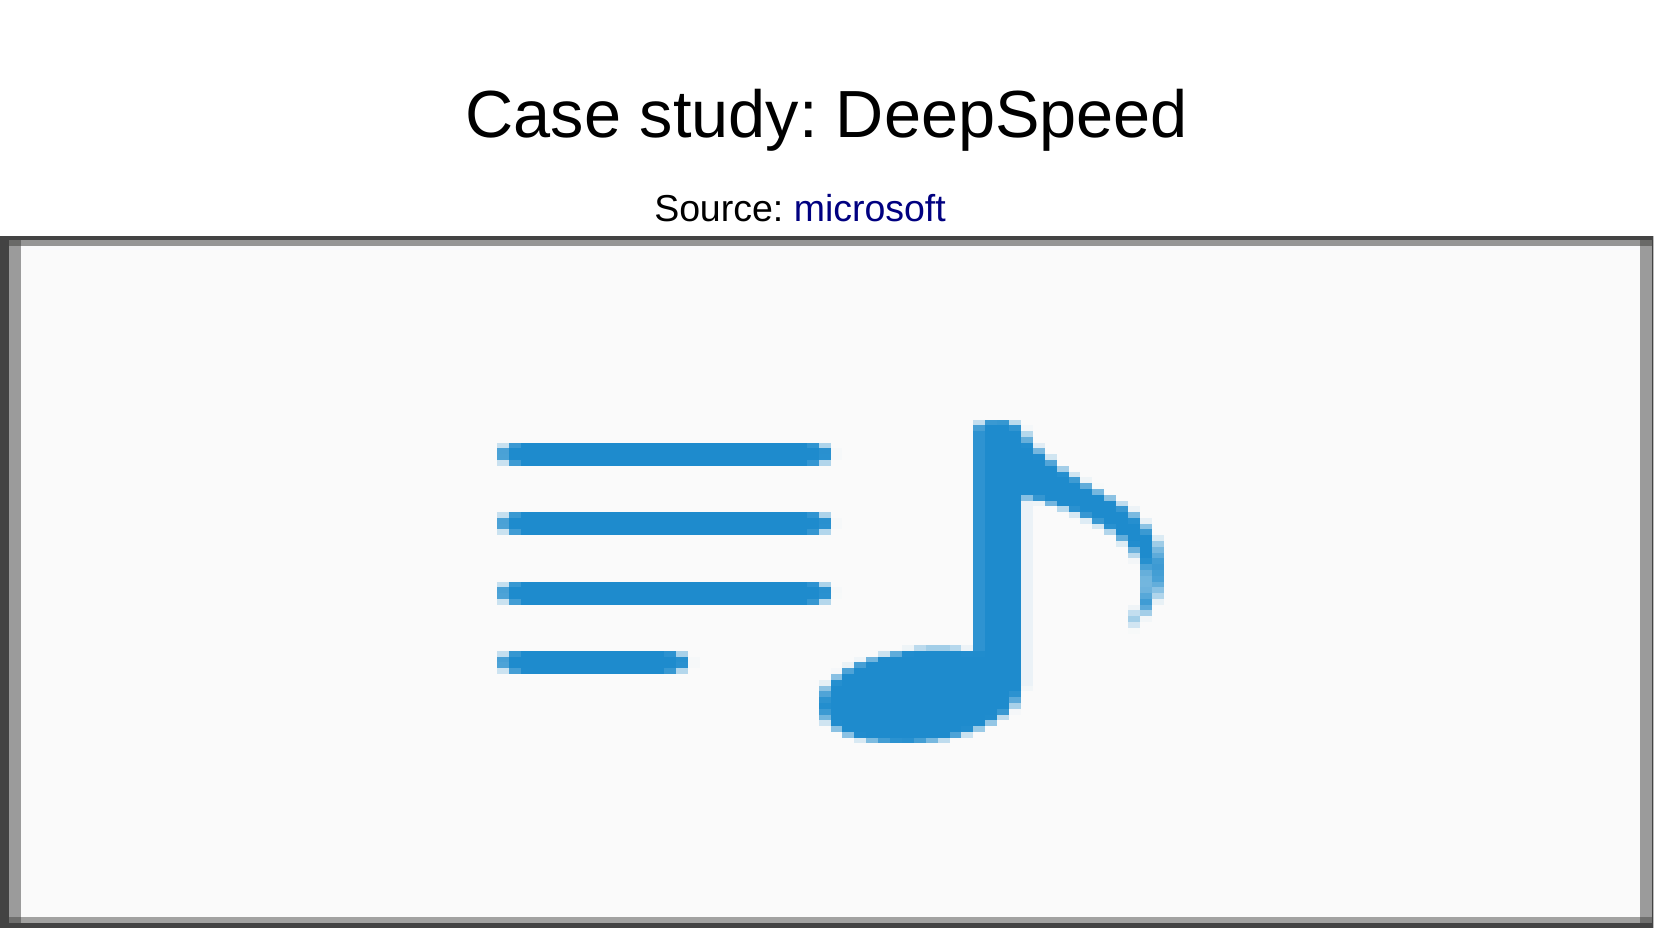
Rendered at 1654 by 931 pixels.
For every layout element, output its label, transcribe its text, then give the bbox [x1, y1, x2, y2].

text_box [0, 235, 1654, 930]
title Case study: DeepSpeed [82, 37, 1571, 193]
text_box Source: microsoft [639, 179, 1654, 279]
